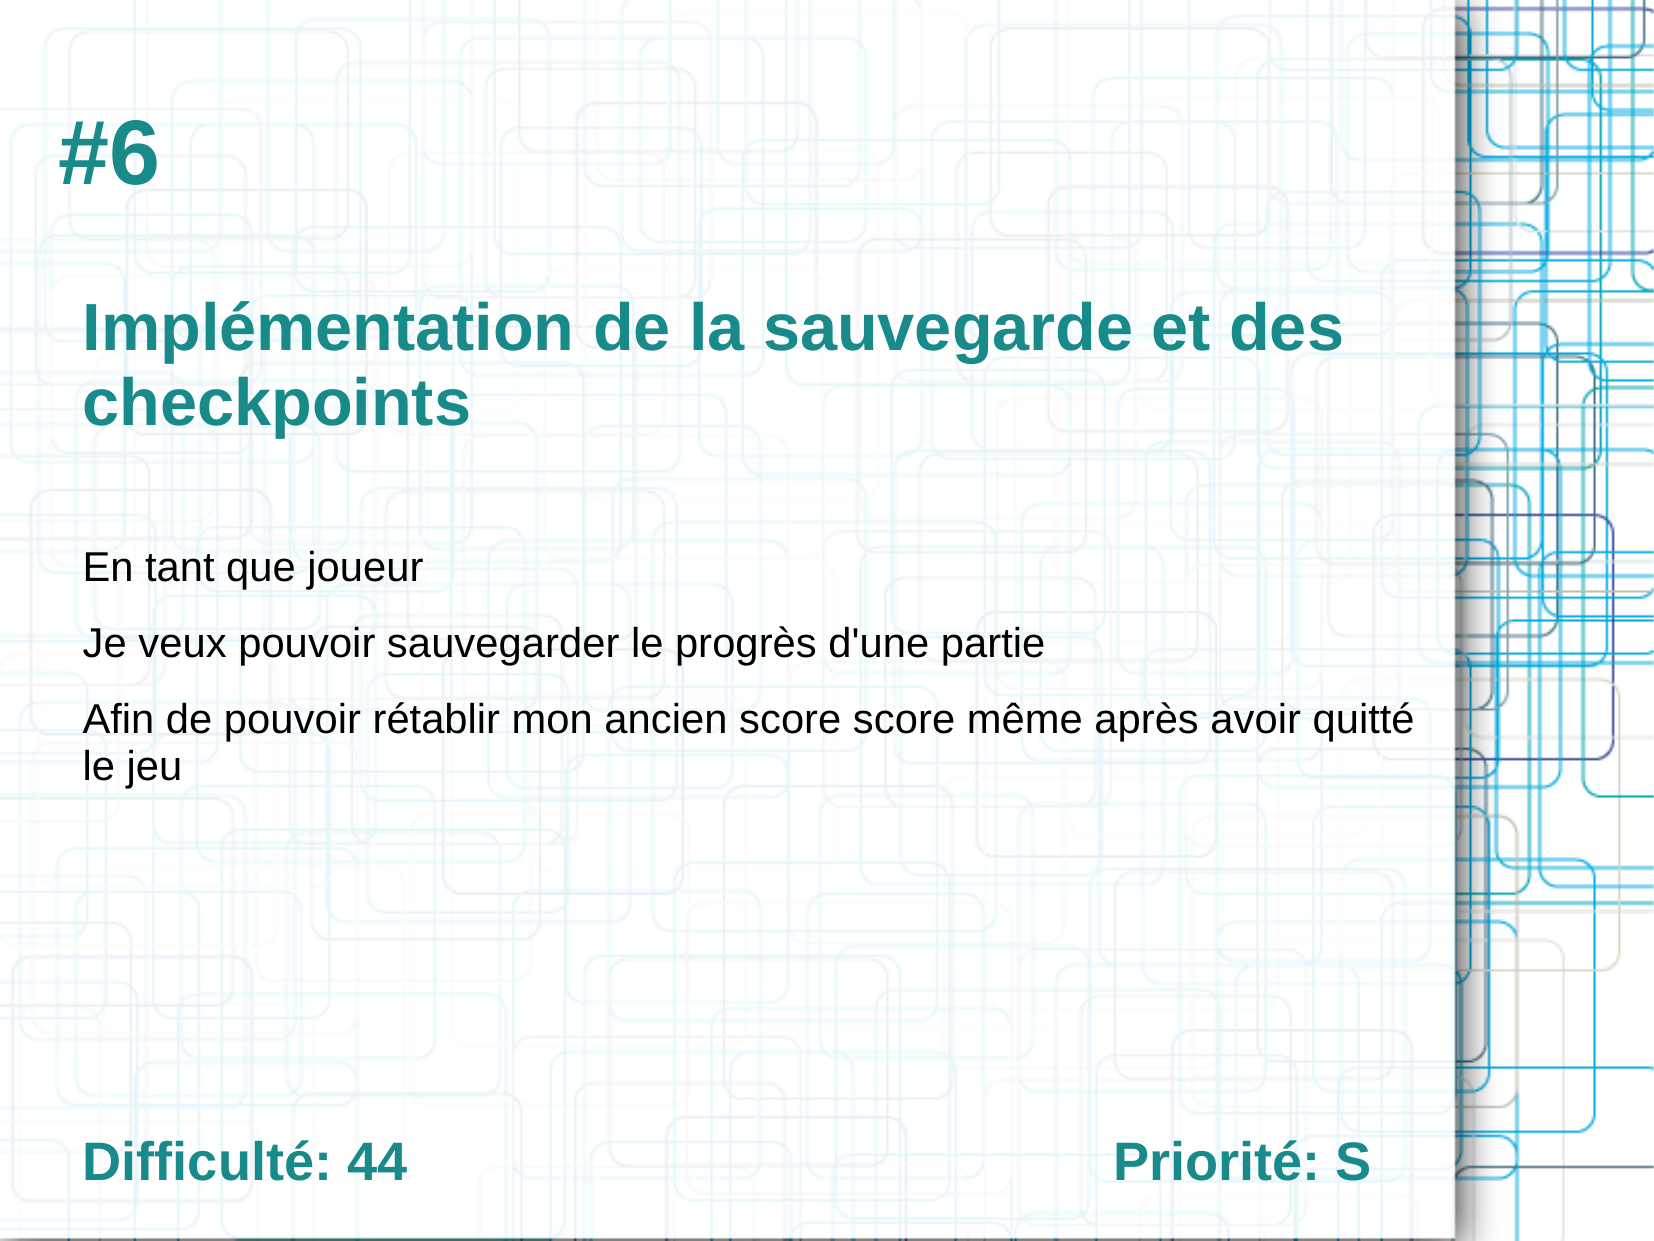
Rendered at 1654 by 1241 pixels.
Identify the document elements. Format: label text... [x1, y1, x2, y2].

list Implémentation de la sauvegarde et des checkpoints En tant que joueur Je veux pouvoir sauvegarder le progrès d'une partie Afin de pouvoir rétablir mon ancien score score même après avoir quitté le jeu Difficulté: 44 Priorité: S [82, 290, 1418, 1194]
picture [0, 0, 1654, 1241]
title #6 [59, 49, 1418, 257]
